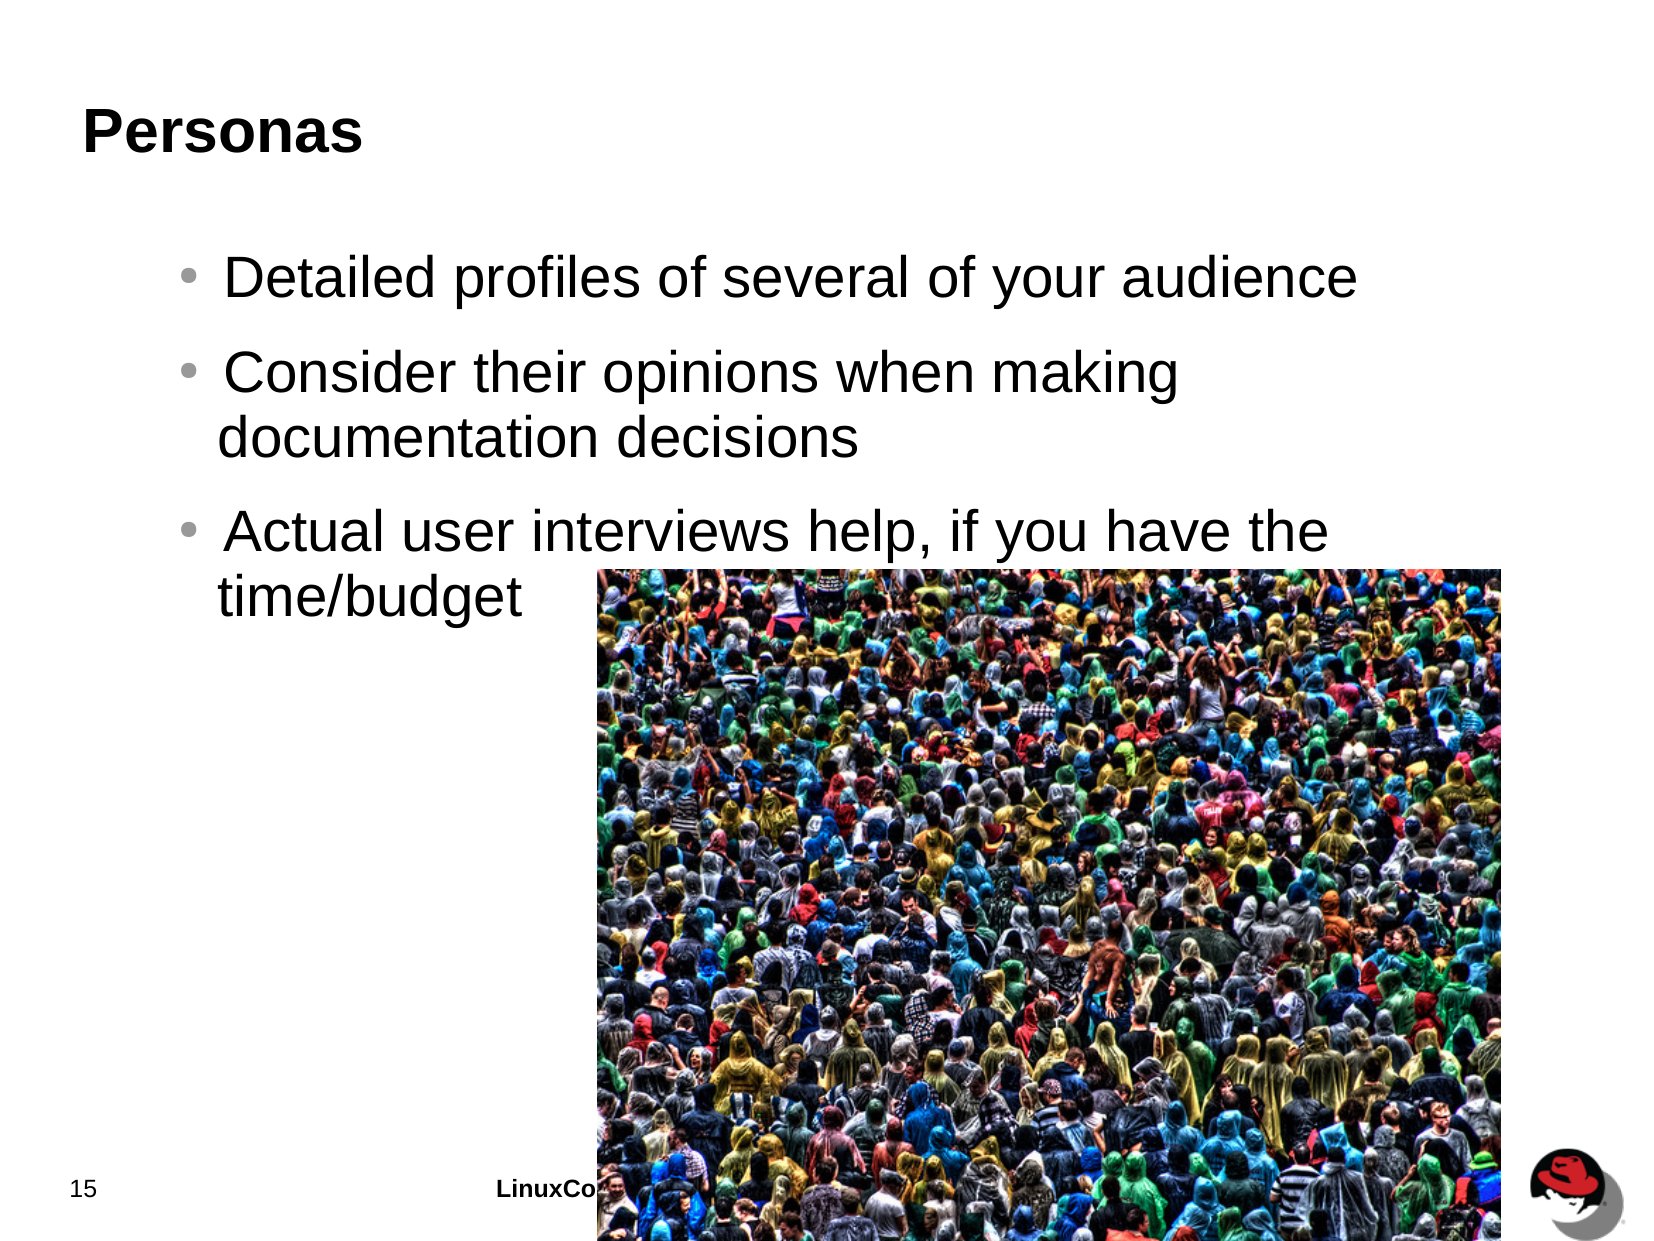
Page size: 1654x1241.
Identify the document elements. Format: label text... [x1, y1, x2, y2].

picture [1529, 1146, 1613, 1224]
picture [597, 569, 1501, 1241]
list Detailed profiles of several of your audience Consider their opinions when making documentation decisions Actual user interviews help, if you have the time/budget [86, 244, 1576, 1039]
title Personas [82, 37, 1571, 226]
